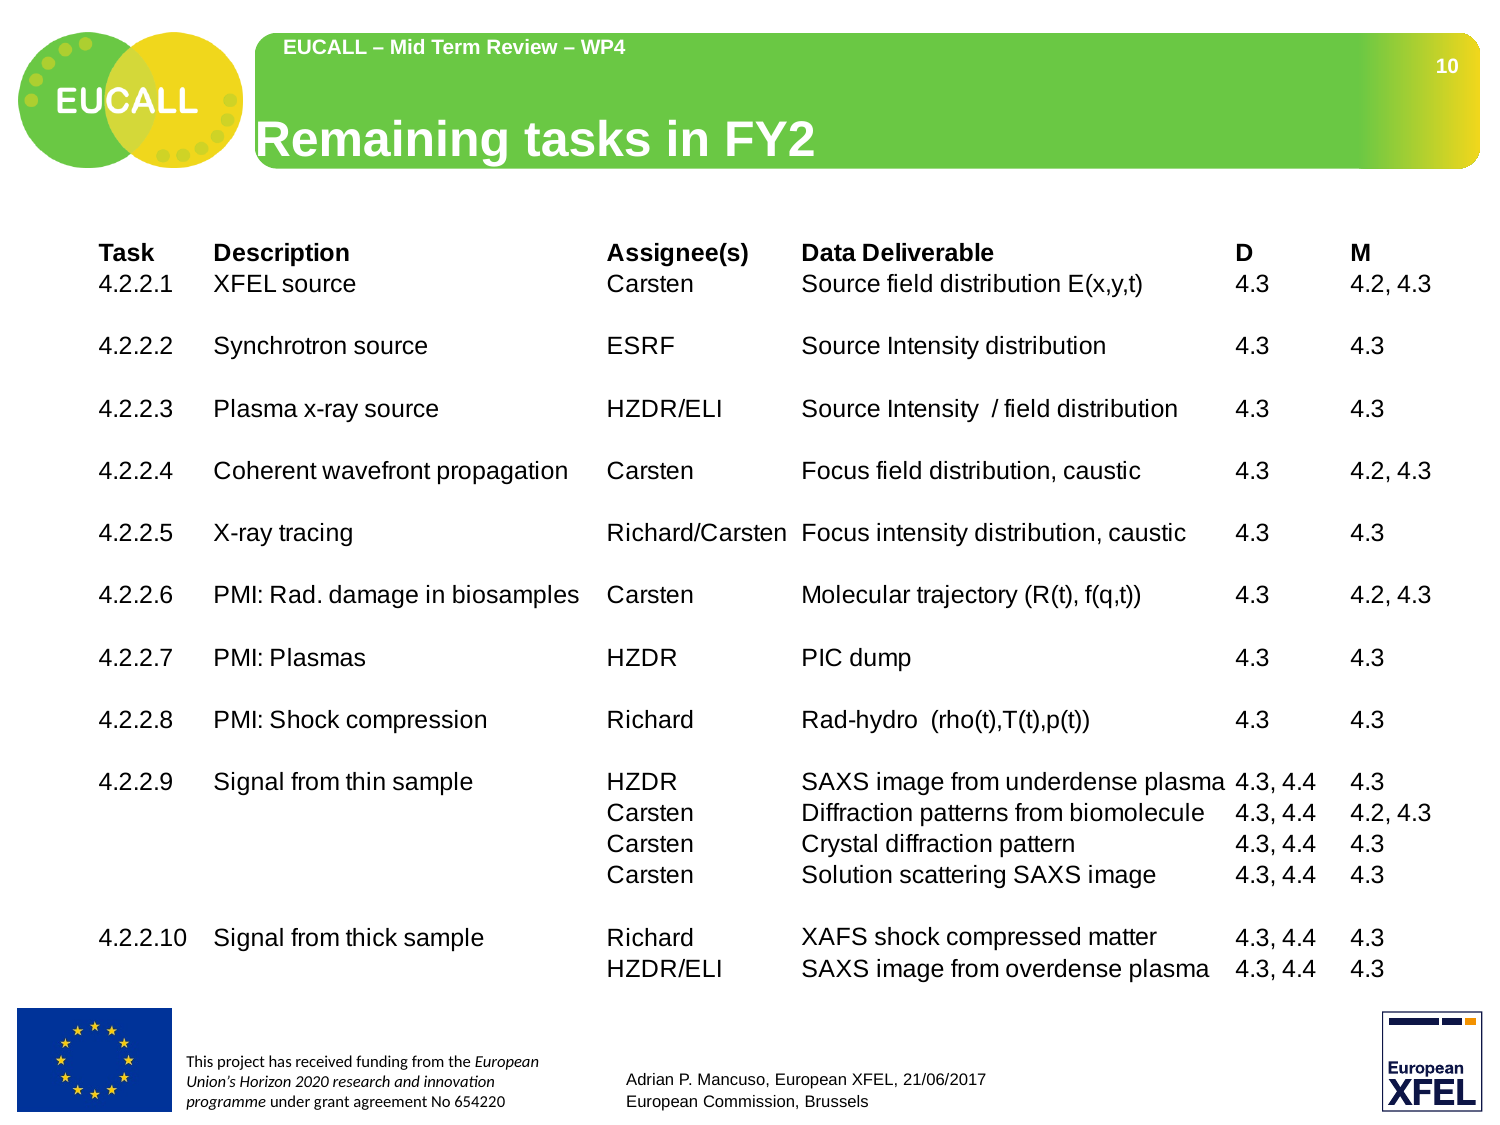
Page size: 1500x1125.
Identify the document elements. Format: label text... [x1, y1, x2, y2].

picture [18, 32, 243, 168]
picture [17, 1008, 172, 1112]
title Remaining tasks in FY2 [254, 69, 1471, 168]
chart [96, 236, 1466, 1019]
